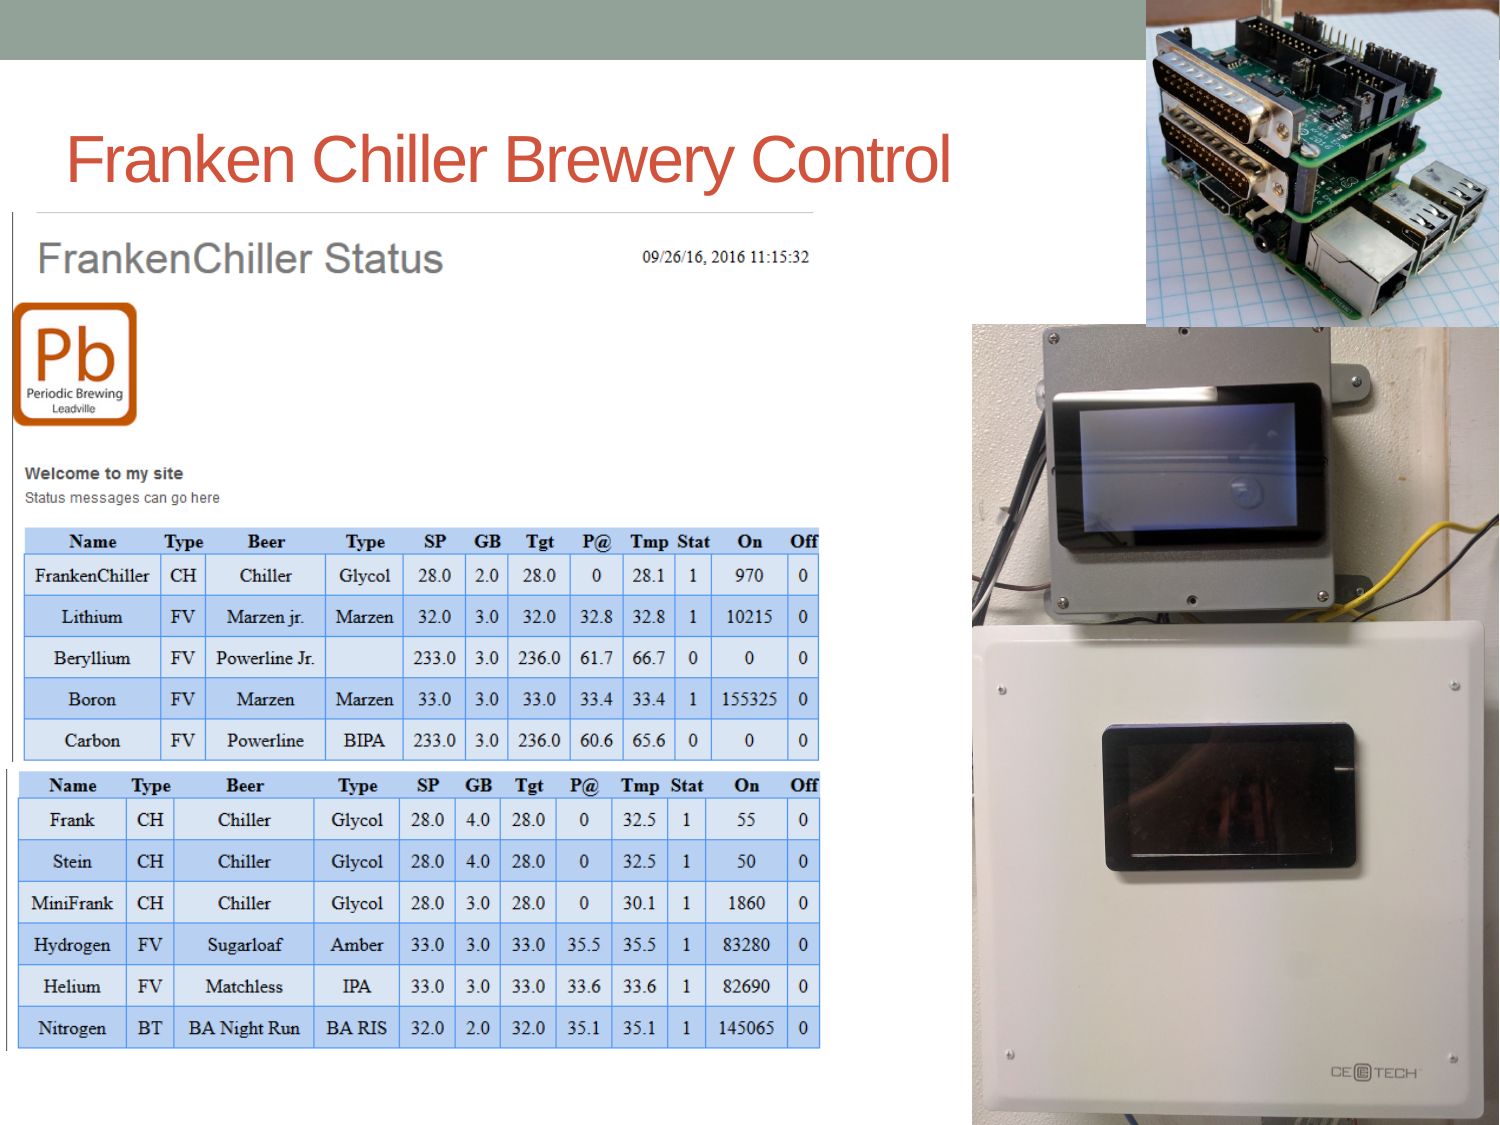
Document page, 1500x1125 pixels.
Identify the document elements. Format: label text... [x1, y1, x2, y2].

picture [6, 769, 825, 1051]
picture [12, 212, 825, 762]
picture [972, 0, 1499, 1125]
title Franken Chiller Brewery Control [50, 75, 1146, 238]
